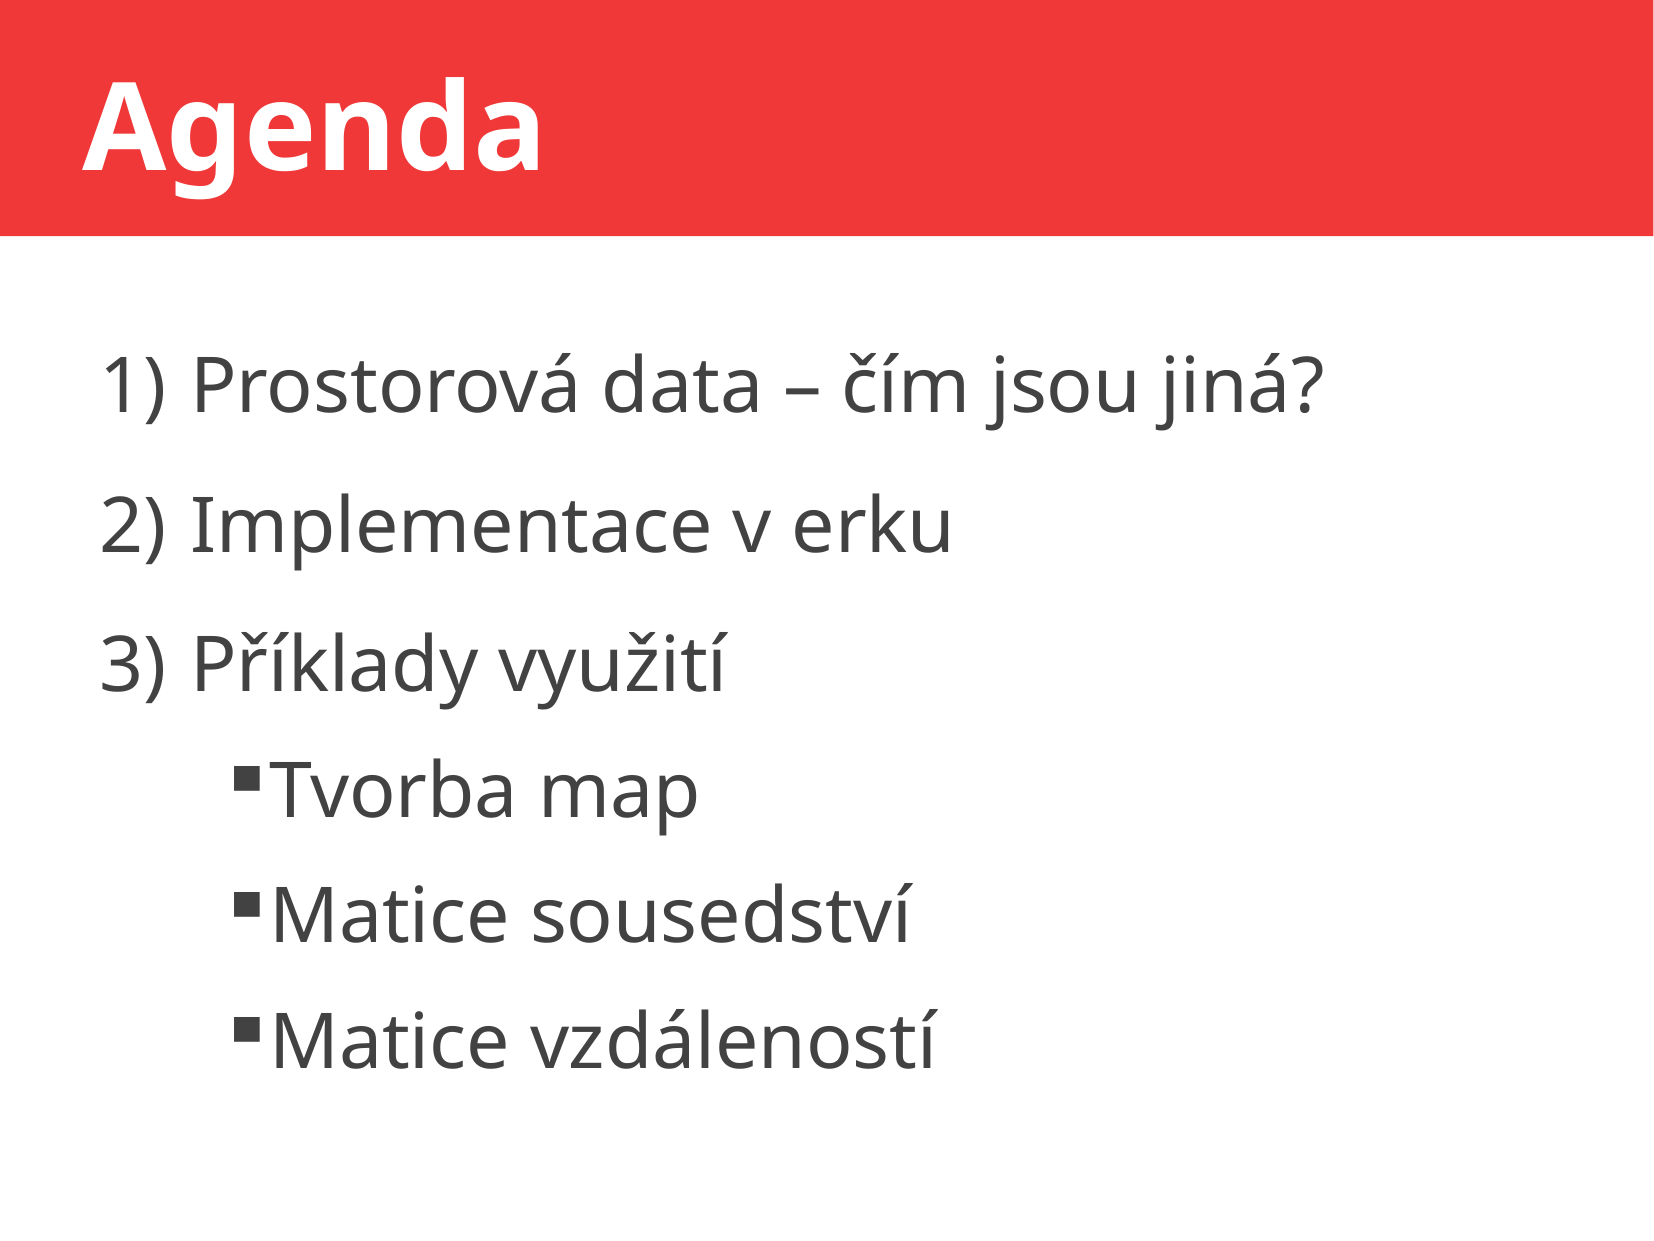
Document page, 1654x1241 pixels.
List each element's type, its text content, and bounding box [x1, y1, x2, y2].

list Prostorová data – čím jsou jiná? Implementace v erku Příklady využití Tvorba map Matice sousedství Matice vzdáleností [73, 330, 1554, 1096]
title Agenda [82, 19, 1571, 227]
